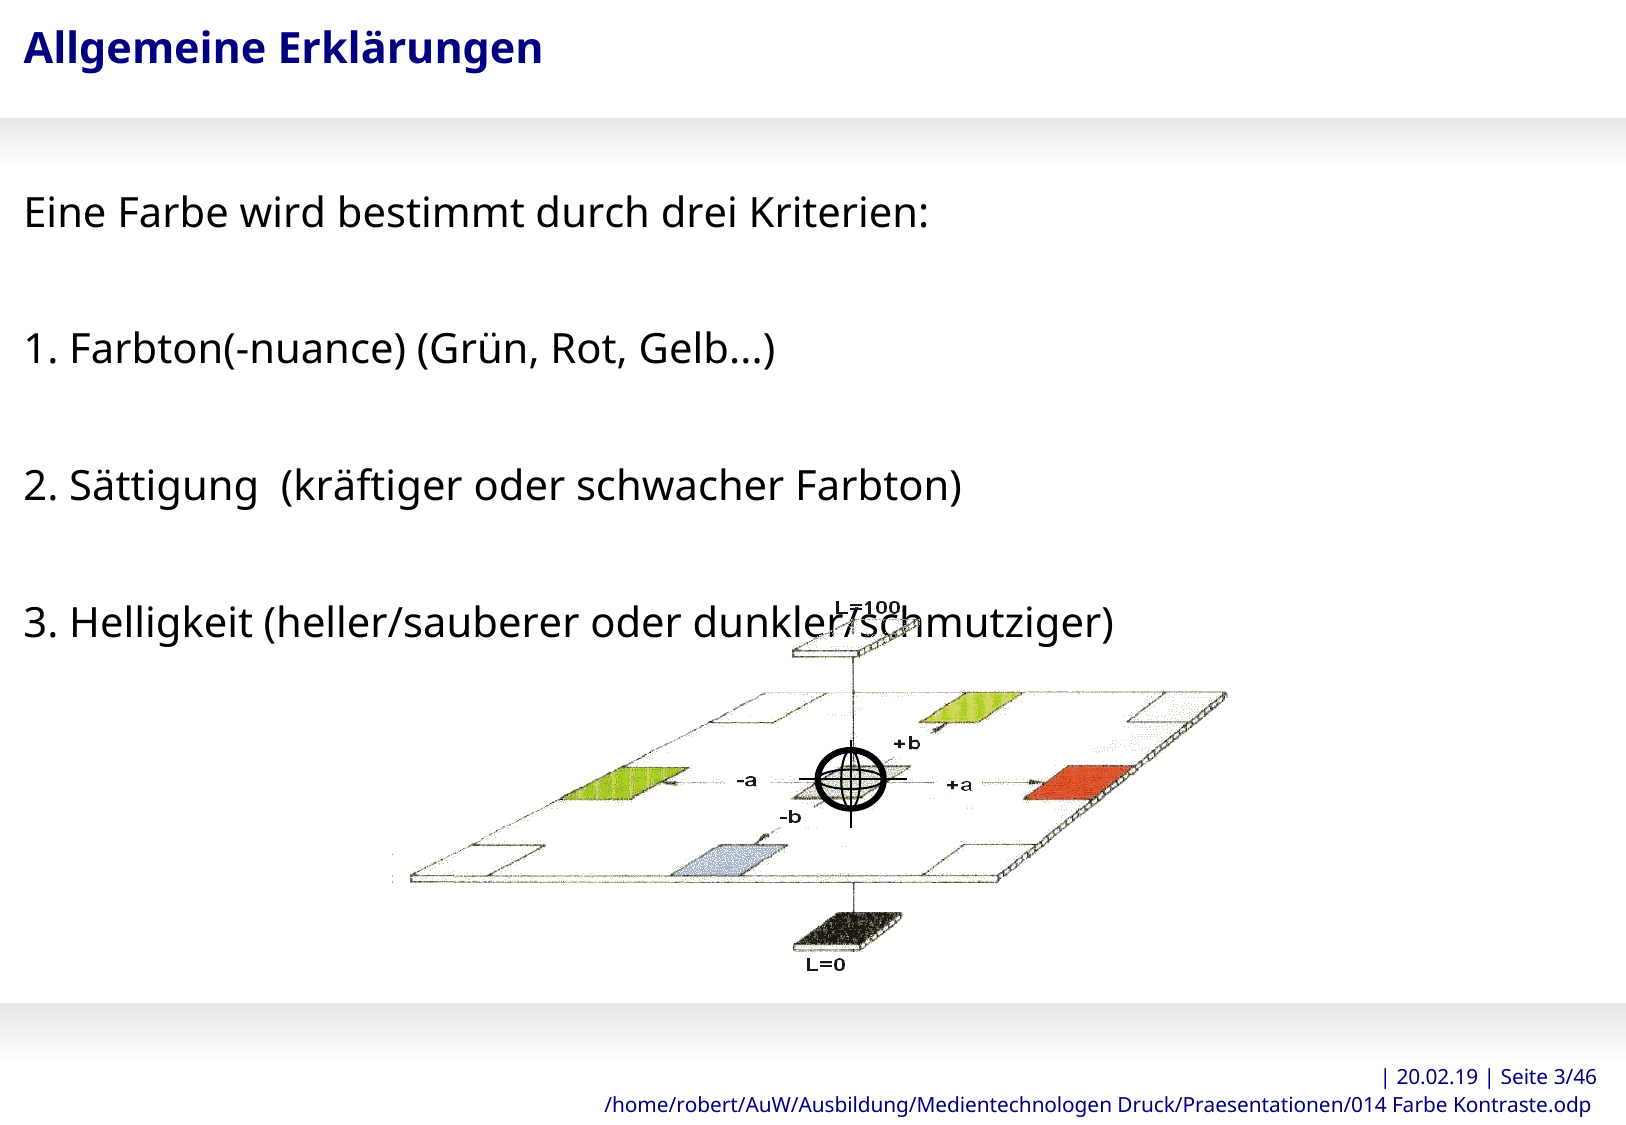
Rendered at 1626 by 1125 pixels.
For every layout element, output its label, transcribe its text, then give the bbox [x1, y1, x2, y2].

picture [392, 551, 1233, 1003]
list Eine Farbe wird bestimmt durch drei Kriterien: 1. Farbton(-nuance) (Grün, Rot, Gelb...) 2. Sättigung (kräftiger oder schwacher Farbton) 3. Helligkeit (heller/sauberer oder dunkler/schmutziger) [23, 171, 1588, 989]
title Allgemeine Erklärungen [23, 5, 1600, 154]
